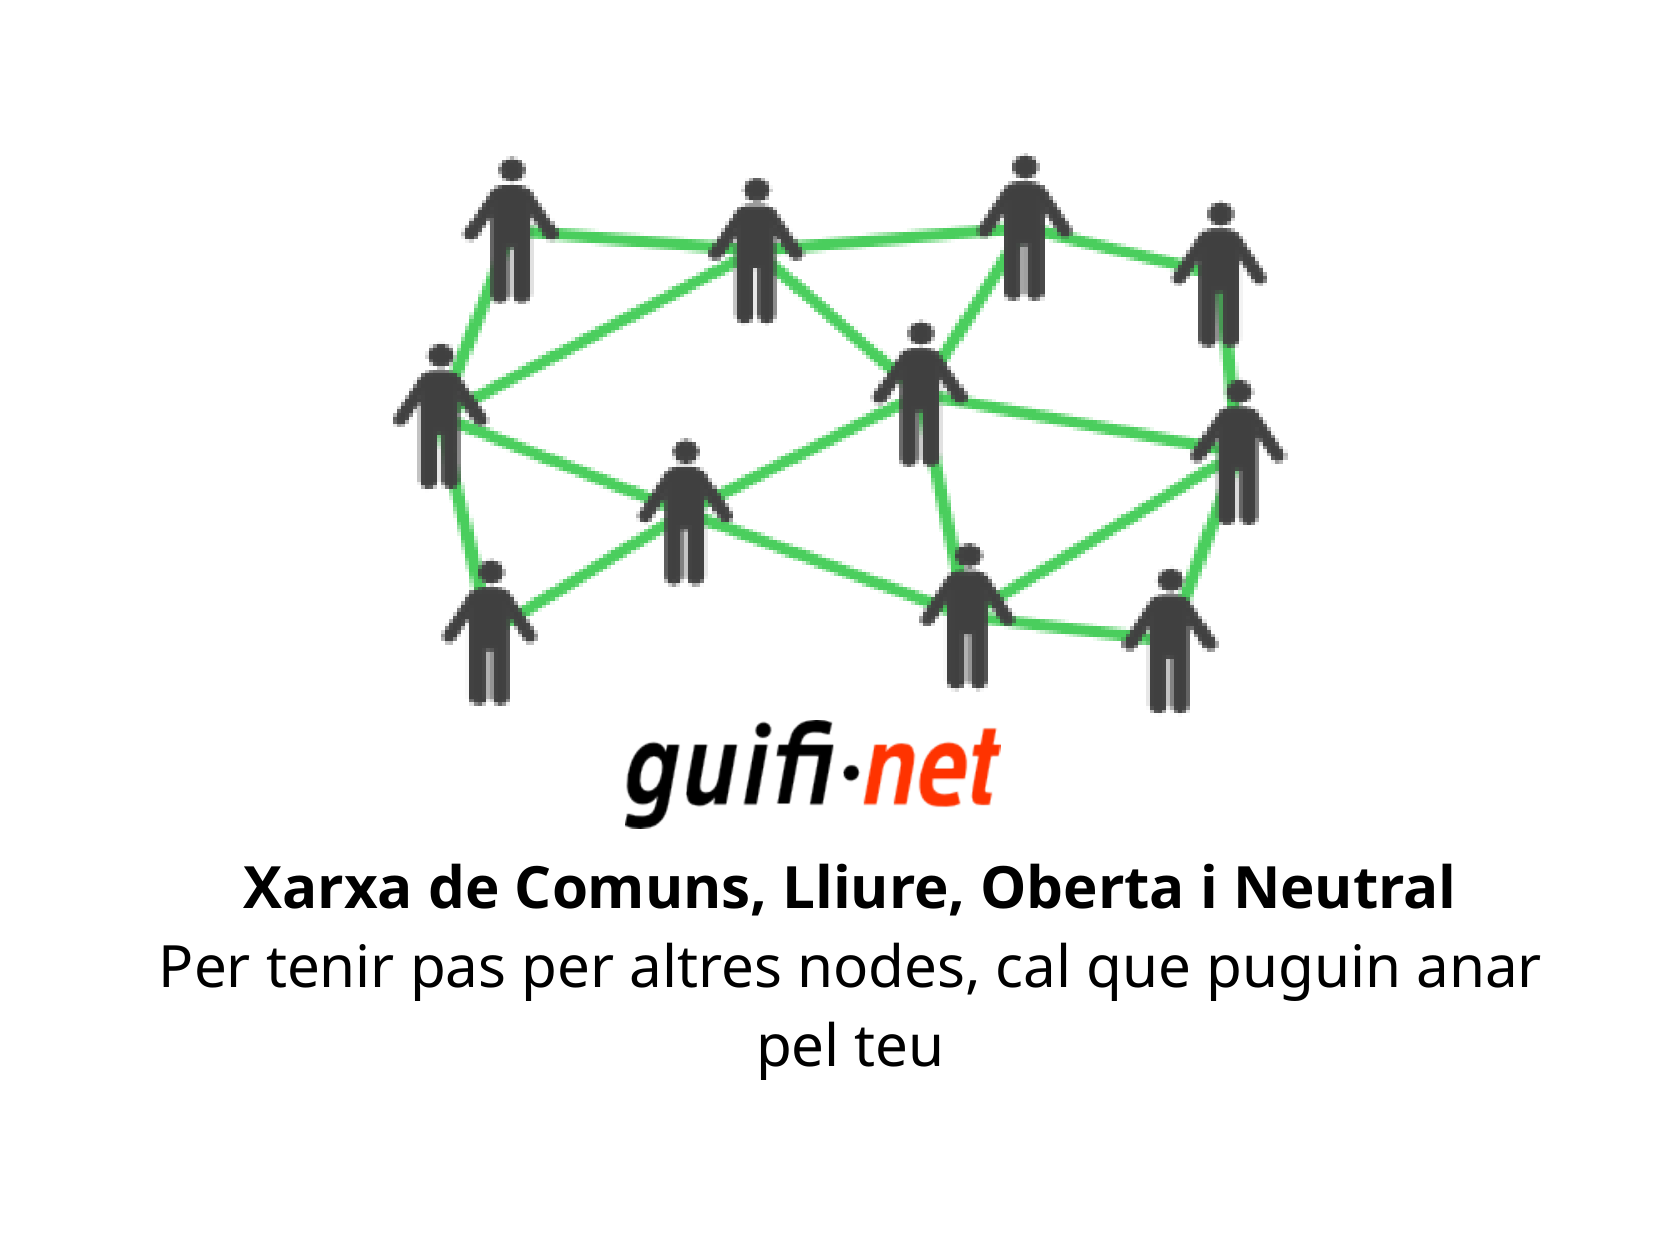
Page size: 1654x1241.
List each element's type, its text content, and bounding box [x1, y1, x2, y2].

picture [389, 153, 1288, 829]
text_box Xarxa de Comuns, Lliure, Oberta i Neutral Per tenir pas per altres nodes, cal que puguin anar pel teu [141, 838, 1560, 1182]
